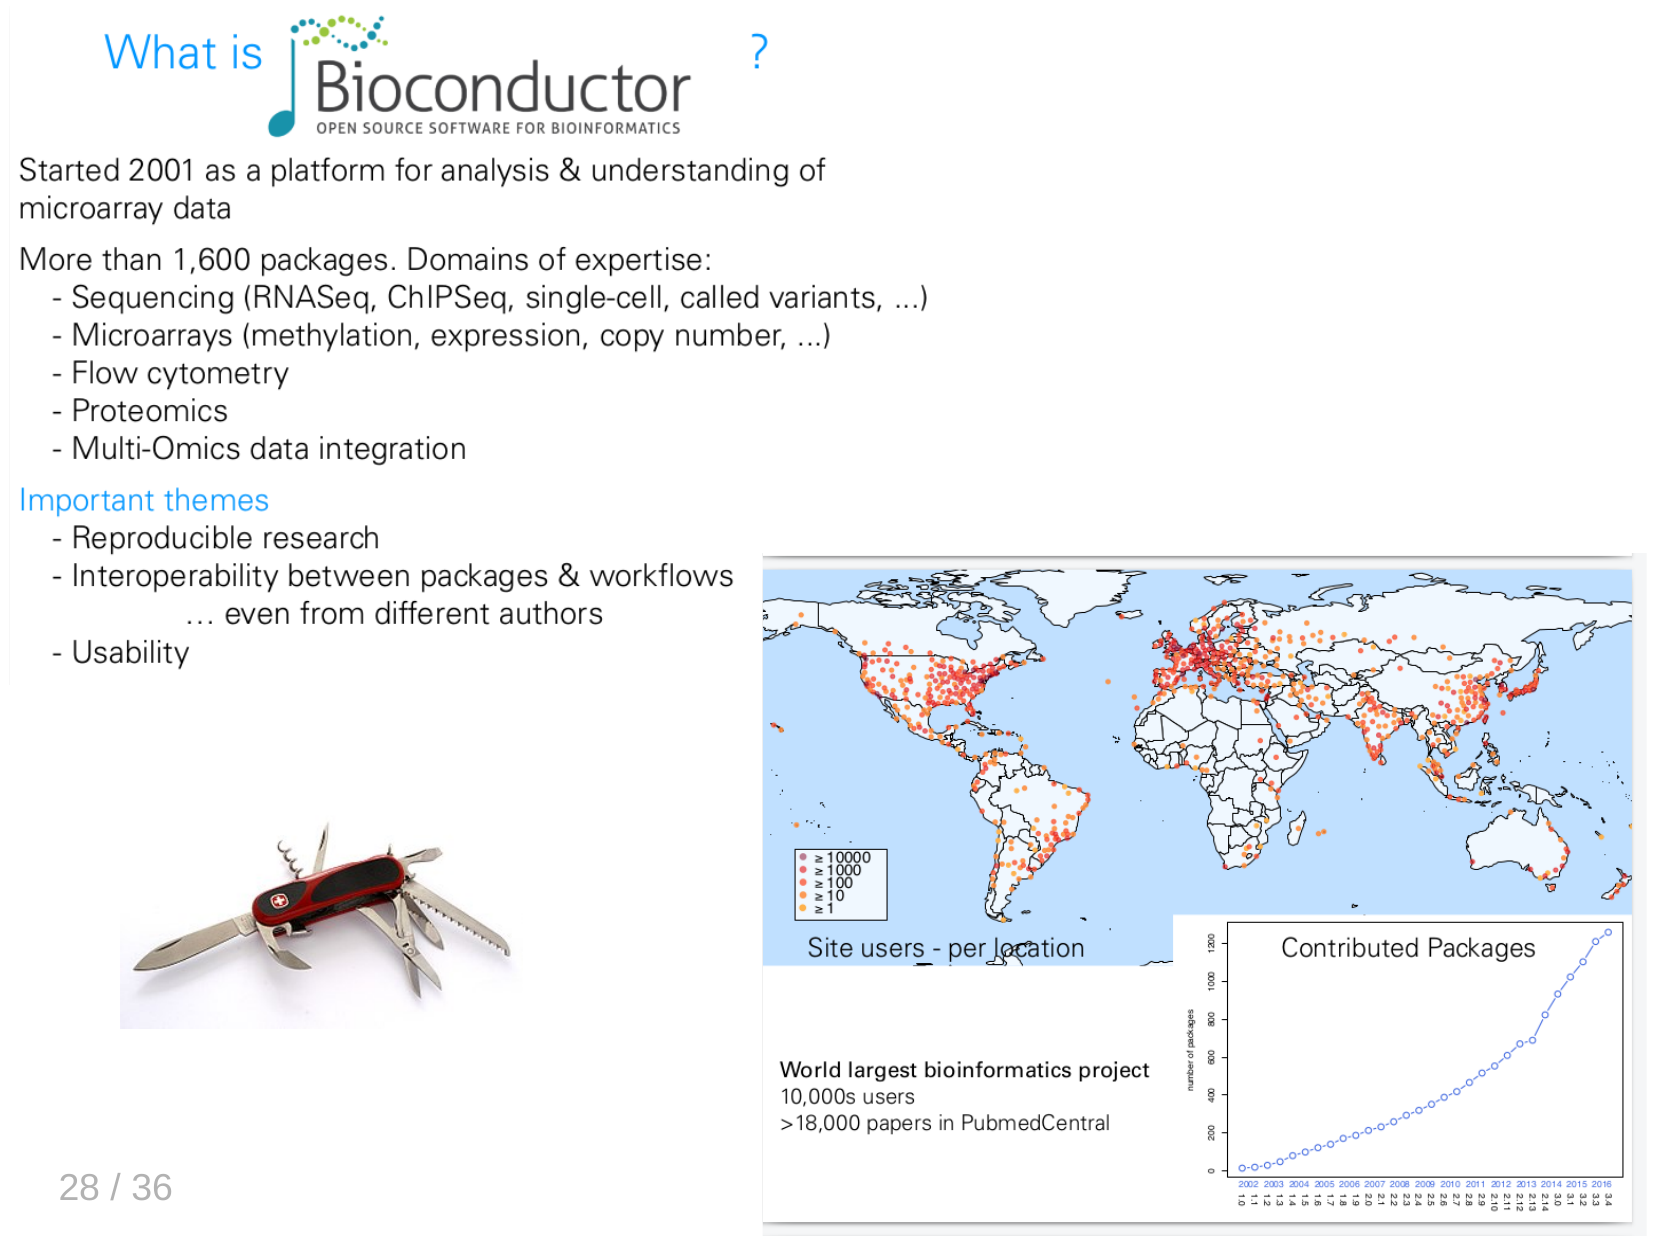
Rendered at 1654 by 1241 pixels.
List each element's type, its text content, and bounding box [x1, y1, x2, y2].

text_box <number> / 36 [43, 1159, 338, 1236]
picture [9, 6, 1647, 1236]
picture [120, 796, 523, 1029]
